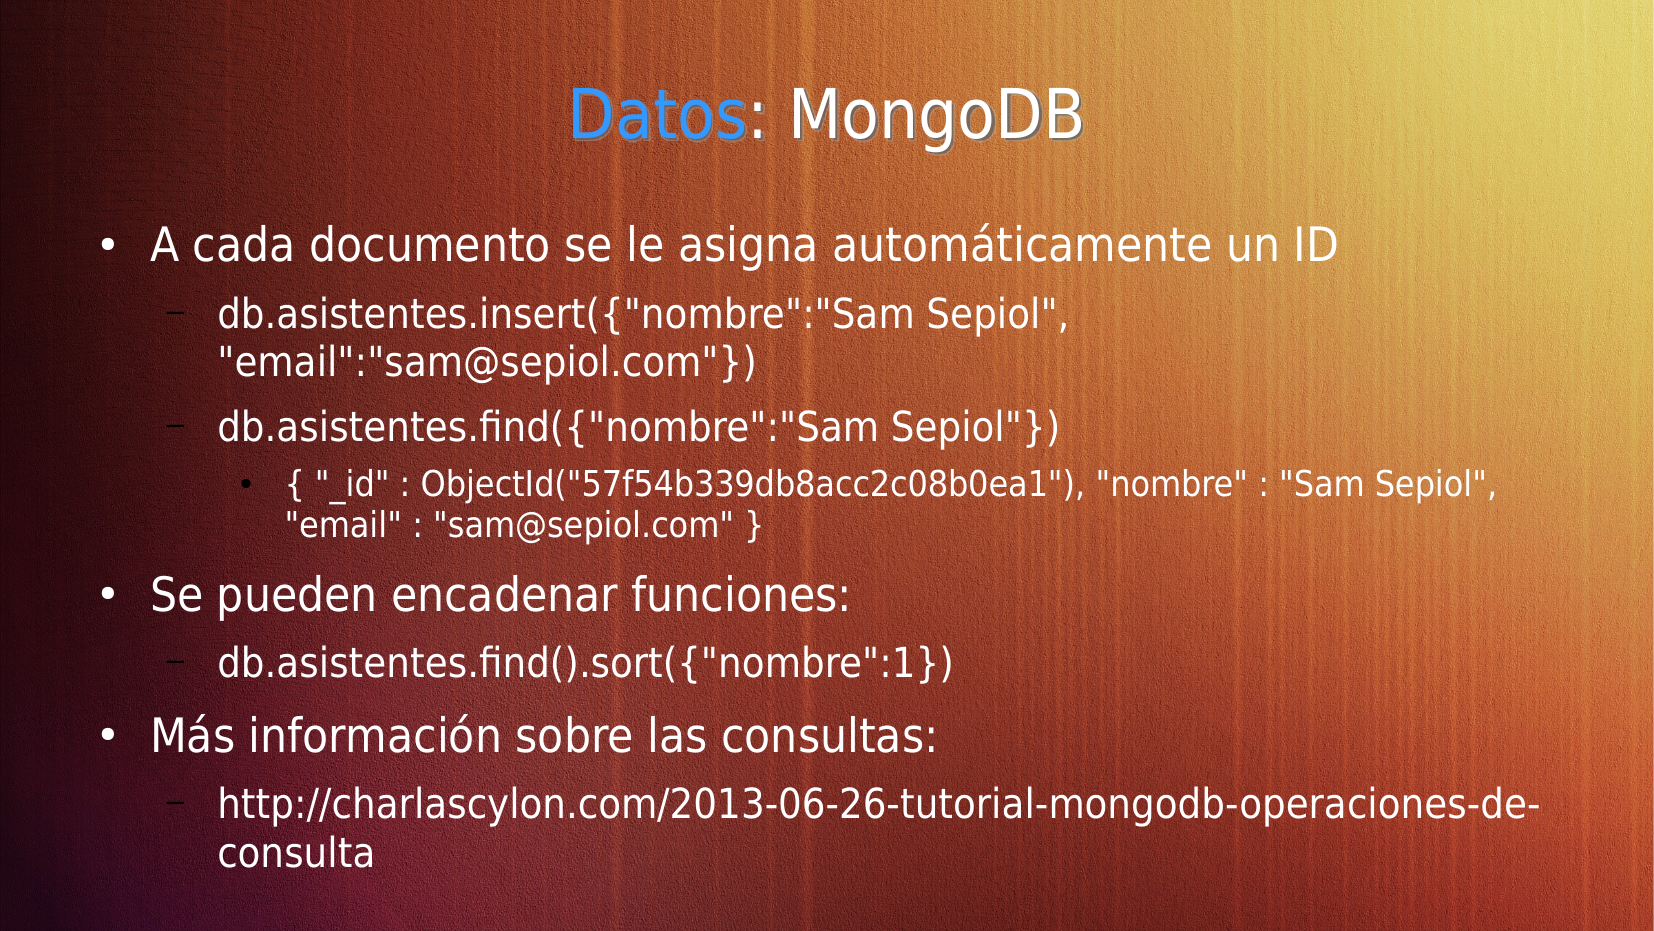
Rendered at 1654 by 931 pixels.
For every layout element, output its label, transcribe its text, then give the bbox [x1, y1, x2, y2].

list A cada documento se le asigna automáticamente un ID db.asistentes.insert({"nombre":"Sam Sepiol", "email":"sam@sepiol.com"}) db.asistentes.find({"nombre":"Sam Sepiol"}) { "_id" : ObjectId("57f54b339db8acc2c08b0ea1"), "nombre" : "Sam Sepiol", "email" : "sam@sepiol.com" } Se pueden encadenar funciones: db.asistentes.find().sort({"nombre":1}) Más información sobre las consultas: http://charlascylon.com/2013-06-26-tutorial-mongodb-operaciones-de-consulta [82, 217, 1571, 886]
title Datos: MongoDB [82, 37, 1571, 193]
picture [0, 0, 1654, 931]
